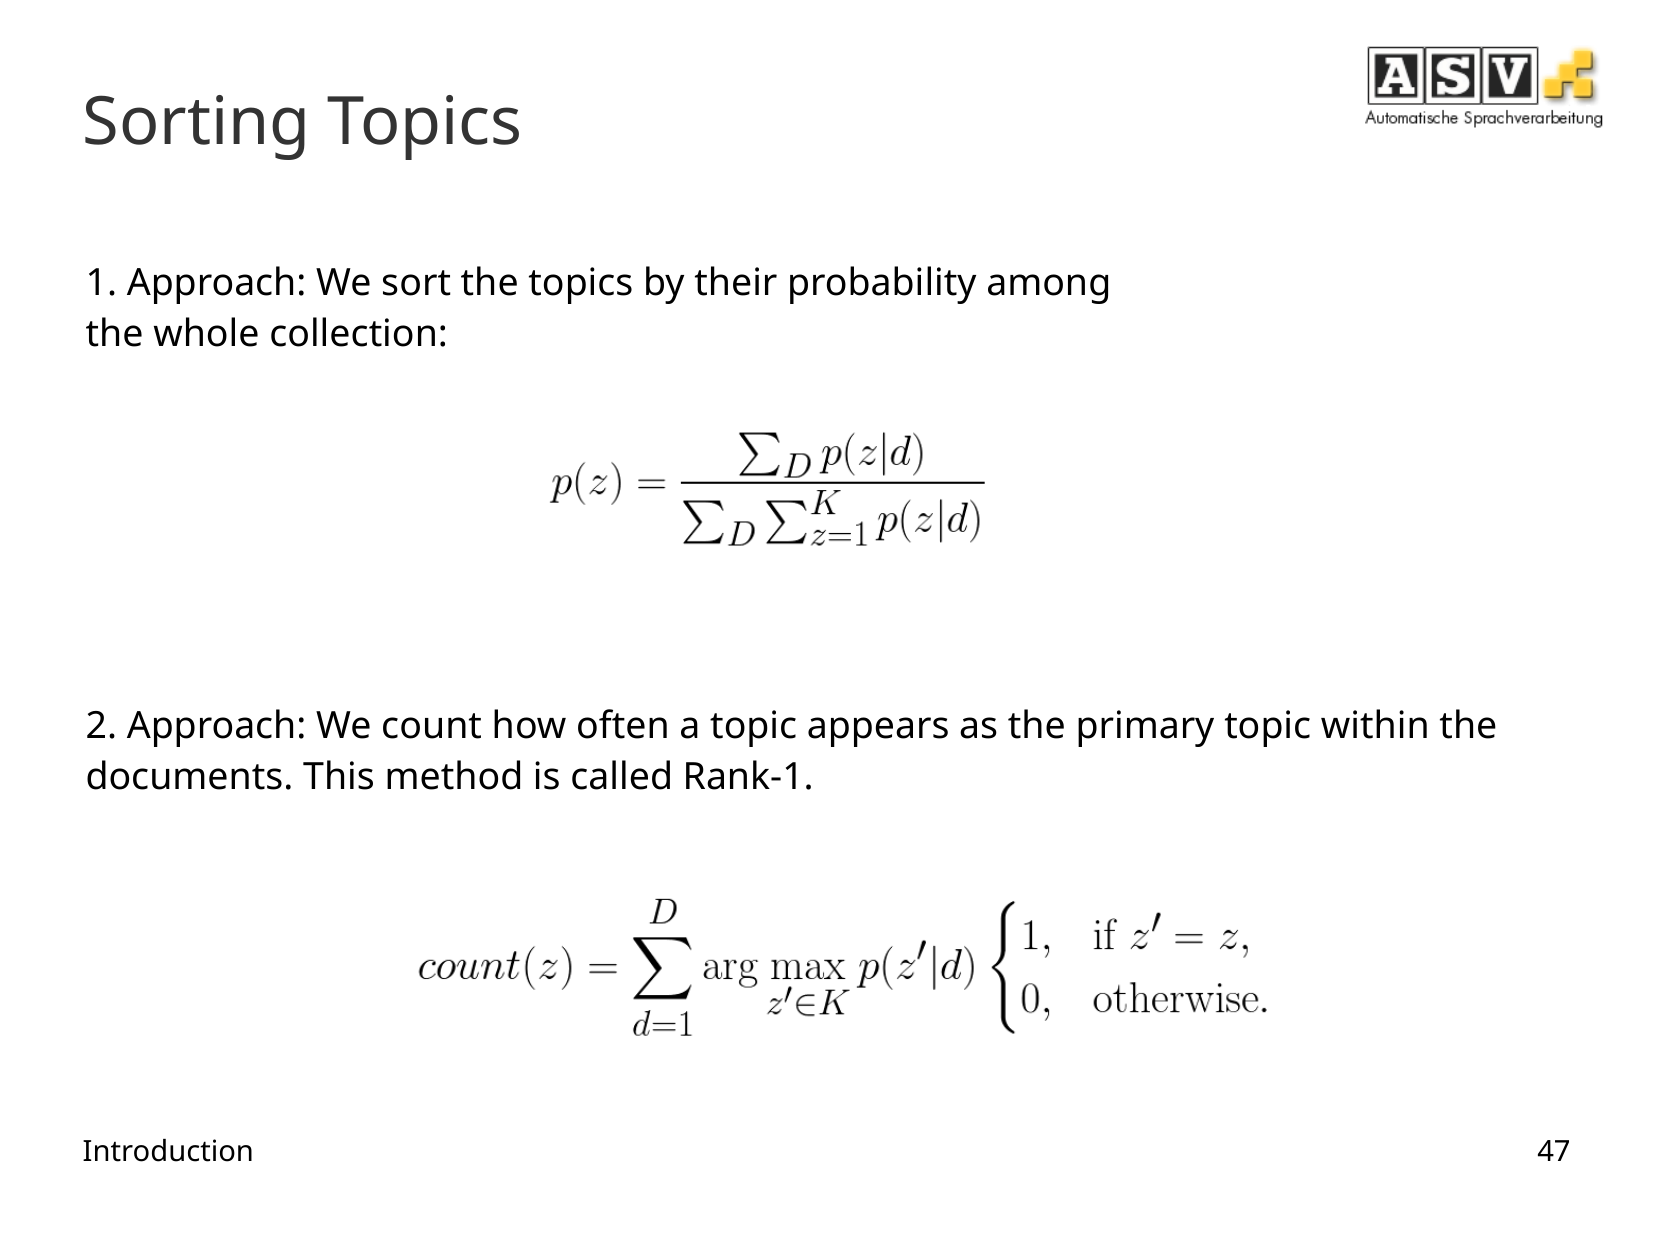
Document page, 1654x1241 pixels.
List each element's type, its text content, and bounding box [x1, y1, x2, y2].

title Sorting Topics [82, 49, 1347, 189]
text_box 2. Approach: We count how often a topic appears as the primary topic within the documents. This method is called Rank-1. [70, 690, 1536, 804]
picture [409, 885, 1288, 1040]
picture [543, 419, 993, 556]
picture [1364, 43, 1605, 129]
text_box 1. Approach: We sort the topics by their probability among the whole collection: [70, 248, 1183, 361]
